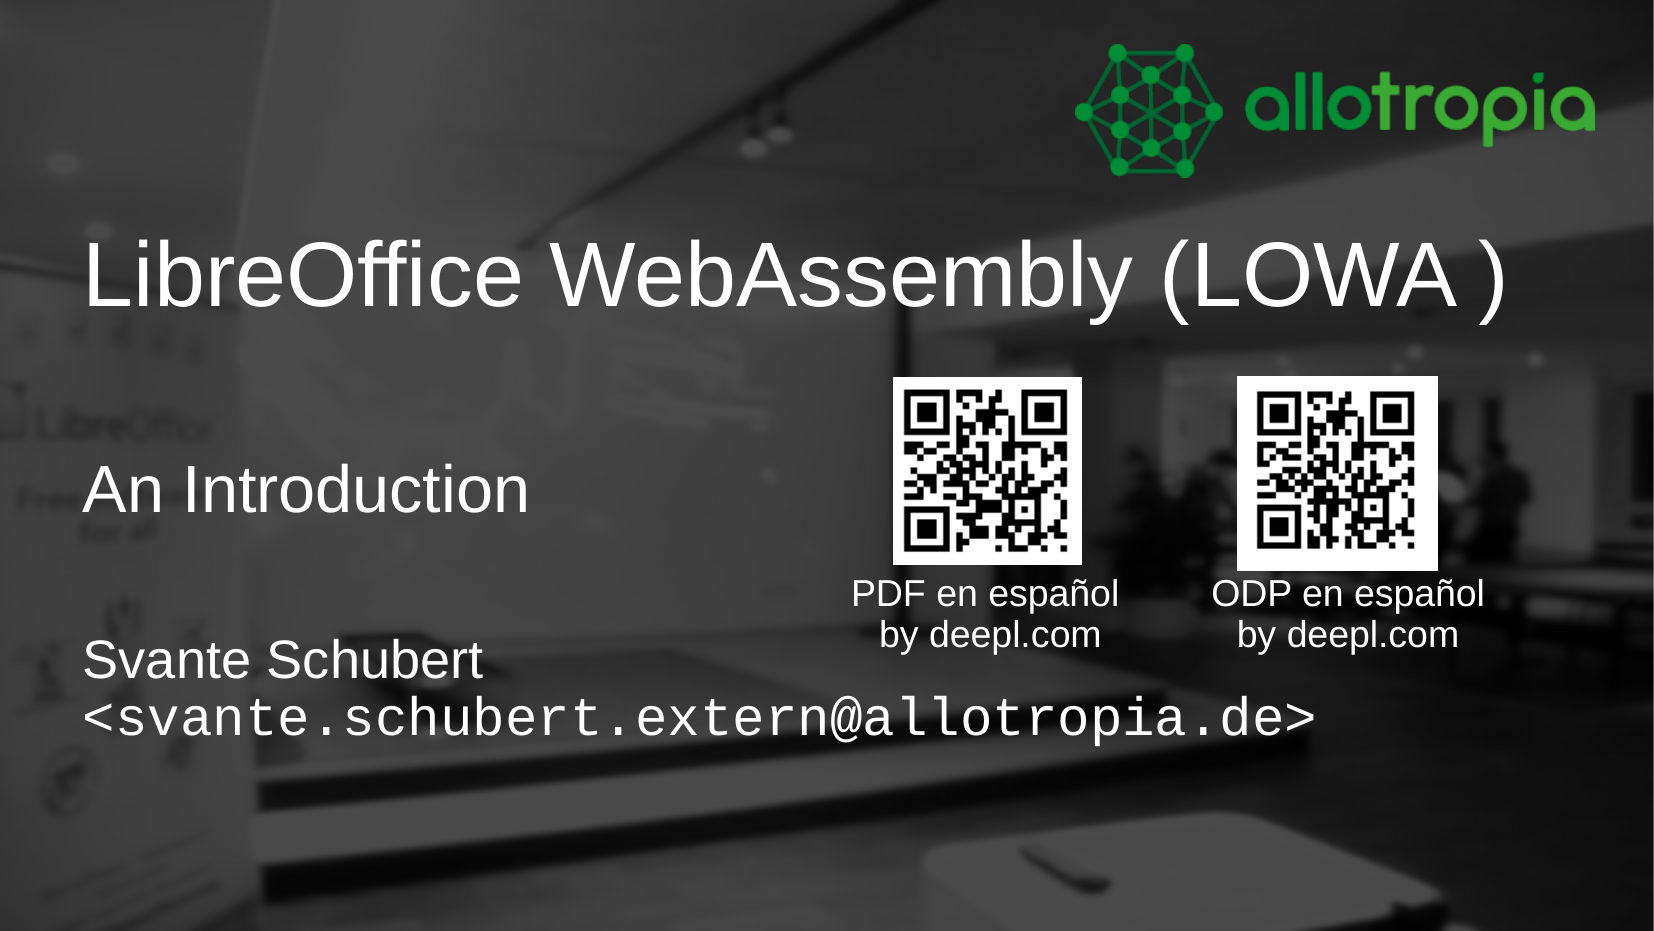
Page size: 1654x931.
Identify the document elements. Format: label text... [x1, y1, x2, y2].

text_box ODP en español by deepl.com [1196, 564, 1501, 664]
picture [0, 0, 1654, 931]
text_box PDF en español by deepl.com [836, 564, 1135, 664]
subtitle LibreOffice WebAssembly (LOWA ) An Introduction Svante Schubert <svante.schubert.extern@allotropia.de> [82, 217, 1571, 757]
